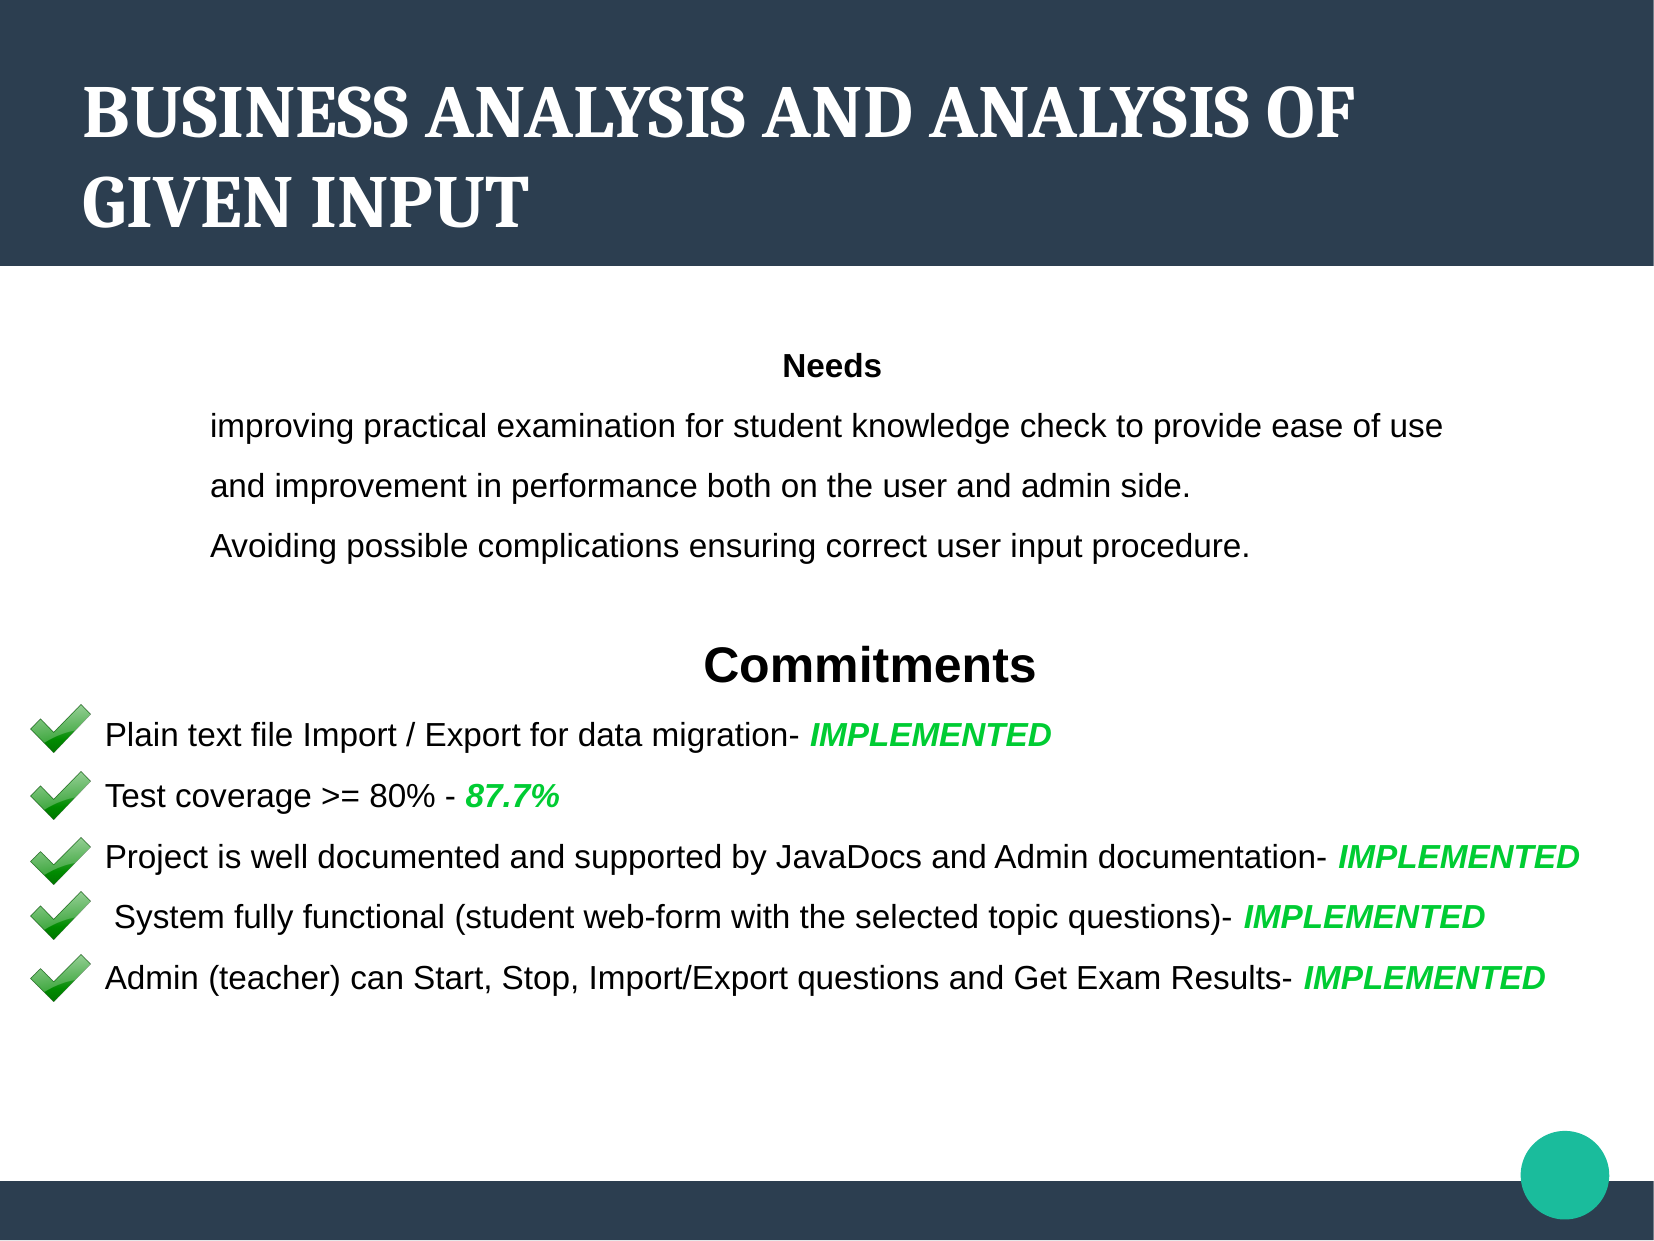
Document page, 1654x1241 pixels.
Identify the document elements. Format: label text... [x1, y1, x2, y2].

list Needs improving practical examination for student knowledge check to provide ease of use and improvement in performance both on the user and admin side. Avoiding possible complications ensuring correct user input procedure. [210, 324, 1471, 586]
picture [30, 704, 90, 753]
picture [30, 771, 90, 820]
text_box Commitments Plain text file Import / Export for data migration- IMPLEMENTED Test coverage >= 80% - 87.7% Project is well documented and supported by JavaDocs and Admin documentation- IMPLEMENTED System fully functional (student web-form with the selected topic questions)- IMPLEMENTED Admin (teacher) can Start, Stop, Import/Export questions and Get Exam Results- IMPLEMENTED [90, 630, 1651, 1083]
picture [30, 891, 90, 940]
picture [30, 954, 91, 1002]
picture [30, 837, 90, 886]
title BUSINESS ANALYSIS AND ANALYSIS OF GIVEN INPUT [82, 49, 1571, 257]
